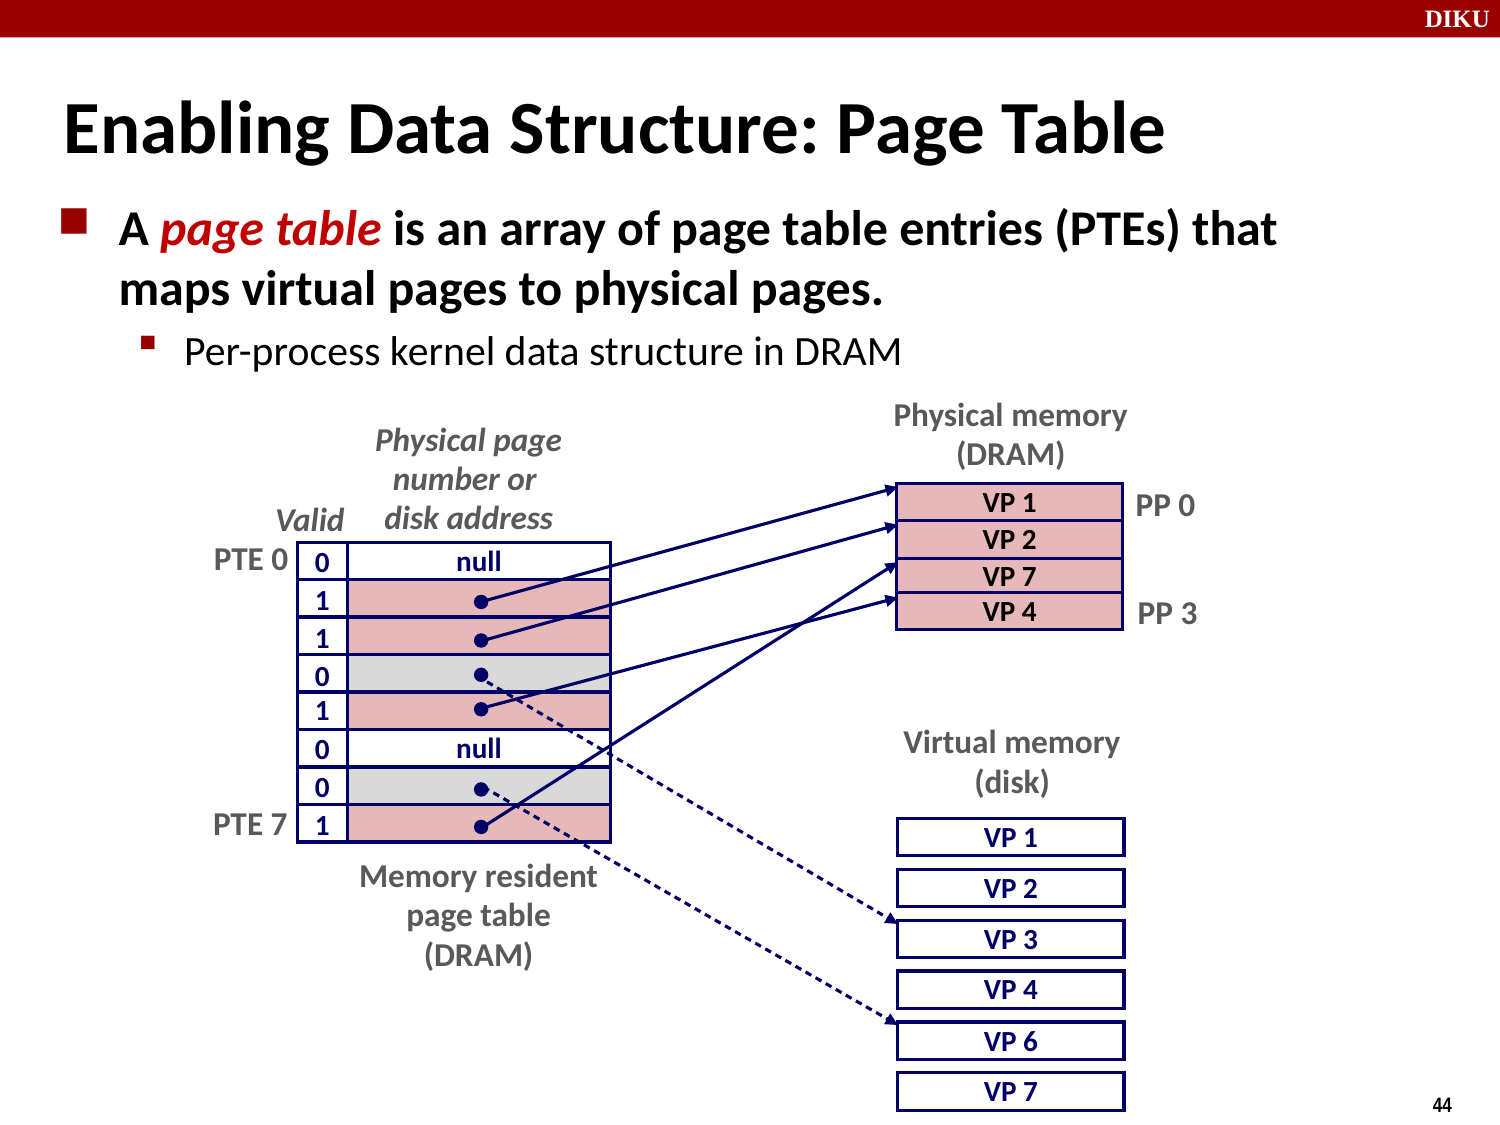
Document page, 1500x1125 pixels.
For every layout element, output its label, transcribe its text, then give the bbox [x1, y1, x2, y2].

text_box Virtual memory (disk) [888, 715, 1136, 810]
text_box PP 0 [1120, 477, 1211, 533]
text_box PTE 7 [198, 796, 303, 852]
text_box [349, 768, 611, 843]
text_box VP 4 [896, 592, 1122, 630]
text_box null [349, 542, 611, 579]
text_box null [349, 730, 611, 768]
text_box PTE 0 [198, 531, 303, 587]
text_box 0 [299, 725, 345, 762]
text_box 0 [318, 670, 325, 683]
text_box VP 1 [897, 818, 1124, 856]
text_box VP 4 [897, 971, 1124, 1009]
text_box Valid [260, 492, 373, 548]
text_box 1 [299, 685, 345, 725]
text_box null [574, 568, 611, 579]
text_box VP 3 [897, 920, 1124, 958]
text_box VP 6 [897, 1022, 1124, 1060]
text_box VP 1 [896, 483, 1123, 521]
text_box 0 [299, 762, 345, 813]
text_box VP 2 [896, 521, 1123, 559]
text_box 1 [303, 813, 345, 851]
text_box VP 7 [897, 1072, 1124, 1111]
text_box Physical memory (DRAM) [878, 387, 1143, 482]
text_box null [580, 748, 611, 768]
text_box 0 [299, 664, 345, 685]
text_box Memory resident page table (DRAM) [344, 848, 614, 983]
text_box 0 [303, 537, 345, 575]
text_box PP 3 [1122, 585, 1213, 641]
text_box A page table is an array of page table entries (PTEs) that maps virtual pages to physical pages. Per-process kernel data structure in DRAM [47, 188, 1411, 400]
text_box Physical page number or disk address [360, 412, 578, 546]
text_box VP 2 [897, 869, 1124, 907]
text_box VP 7 [896, 559, 1123, 592]
text_box Enabling Data Structure: Page Table [48, 59, 1408, 188]
text_box 1 [299, 575, 345, 613]
text_box [349, 579, 611, 730]
text_box 1 [299, 613, 345, 664]
